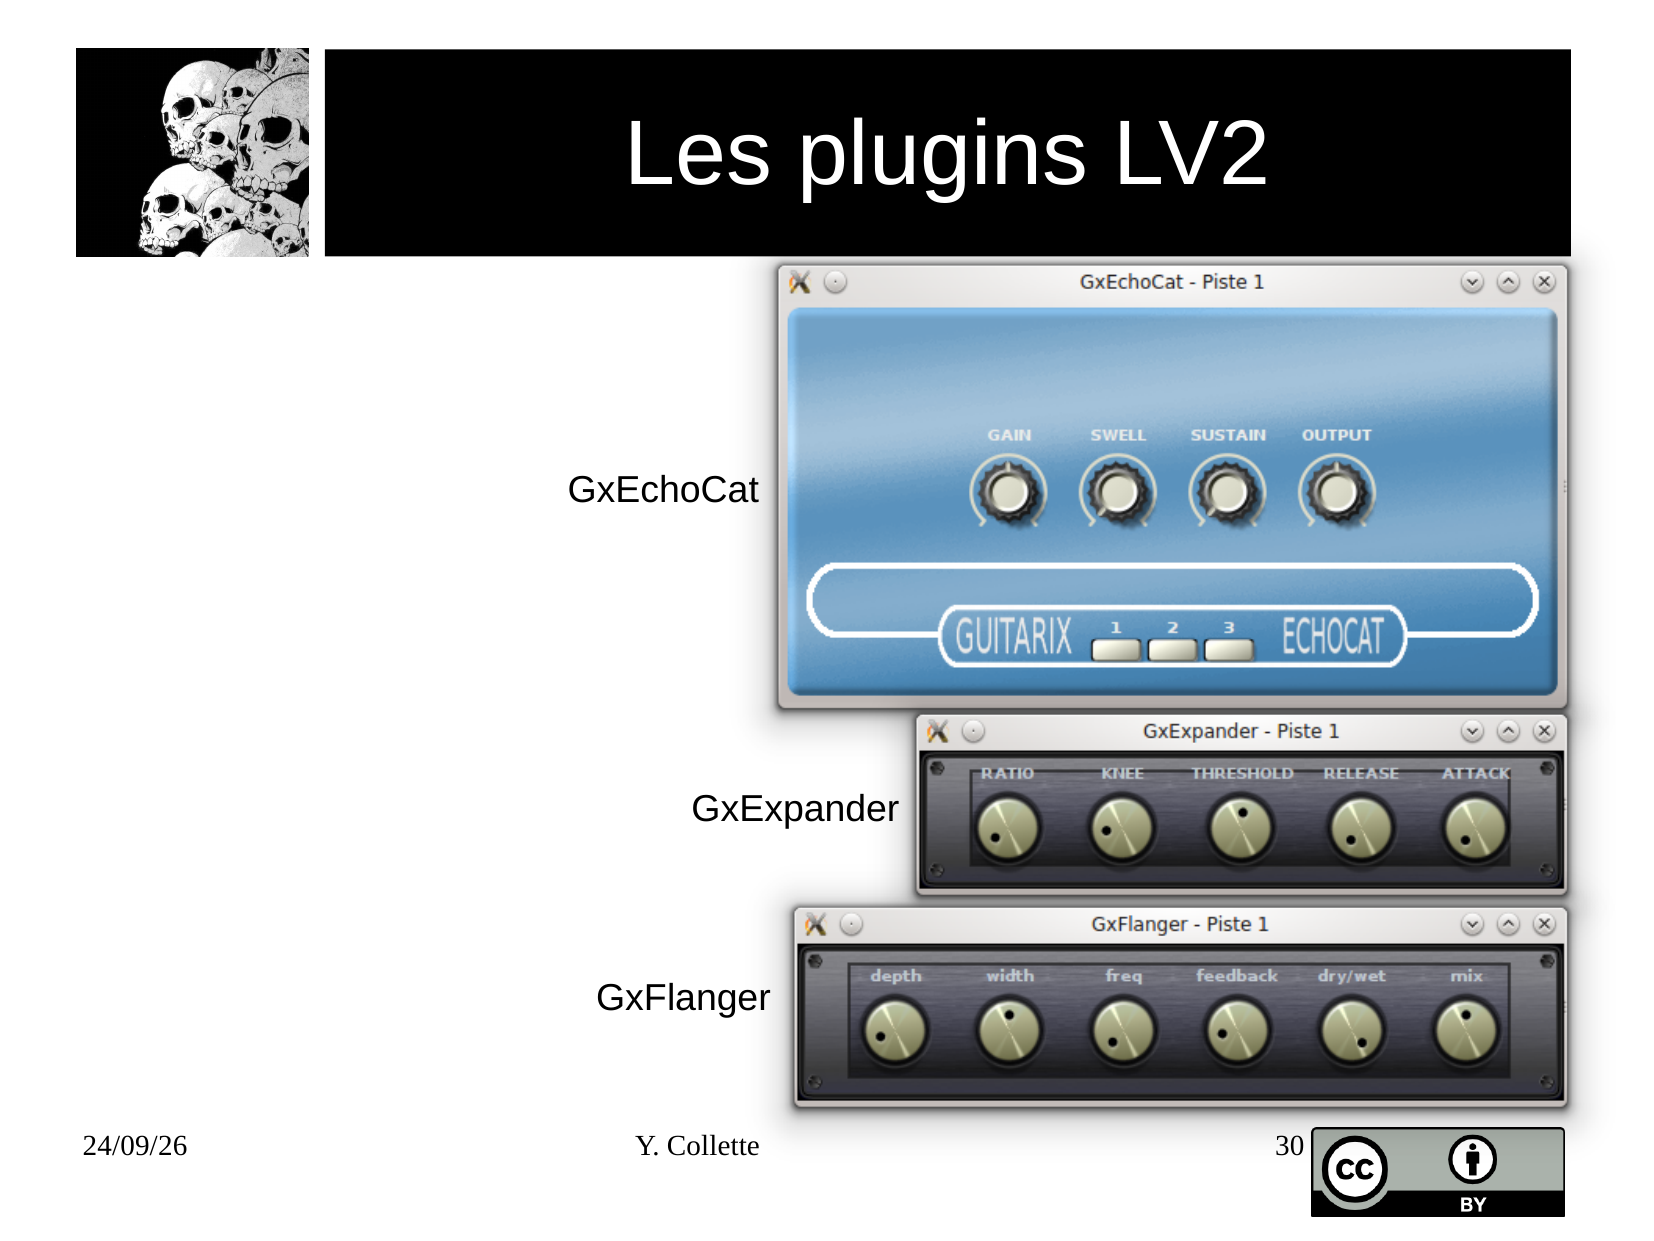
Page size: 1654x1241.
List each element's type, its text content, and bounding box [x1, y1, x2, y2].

text_box GxExpander [676, 779, 918, 846]
text_box GxFlanger [581, 968, 792, 1035]
text_box GxEchoCat [552, 460, 716, 528]
picture [716, 203, 1630, 1217]
title Les plugins LV2 [324, 49, 1571, 257]
picture [76, 48, 309, 257]
